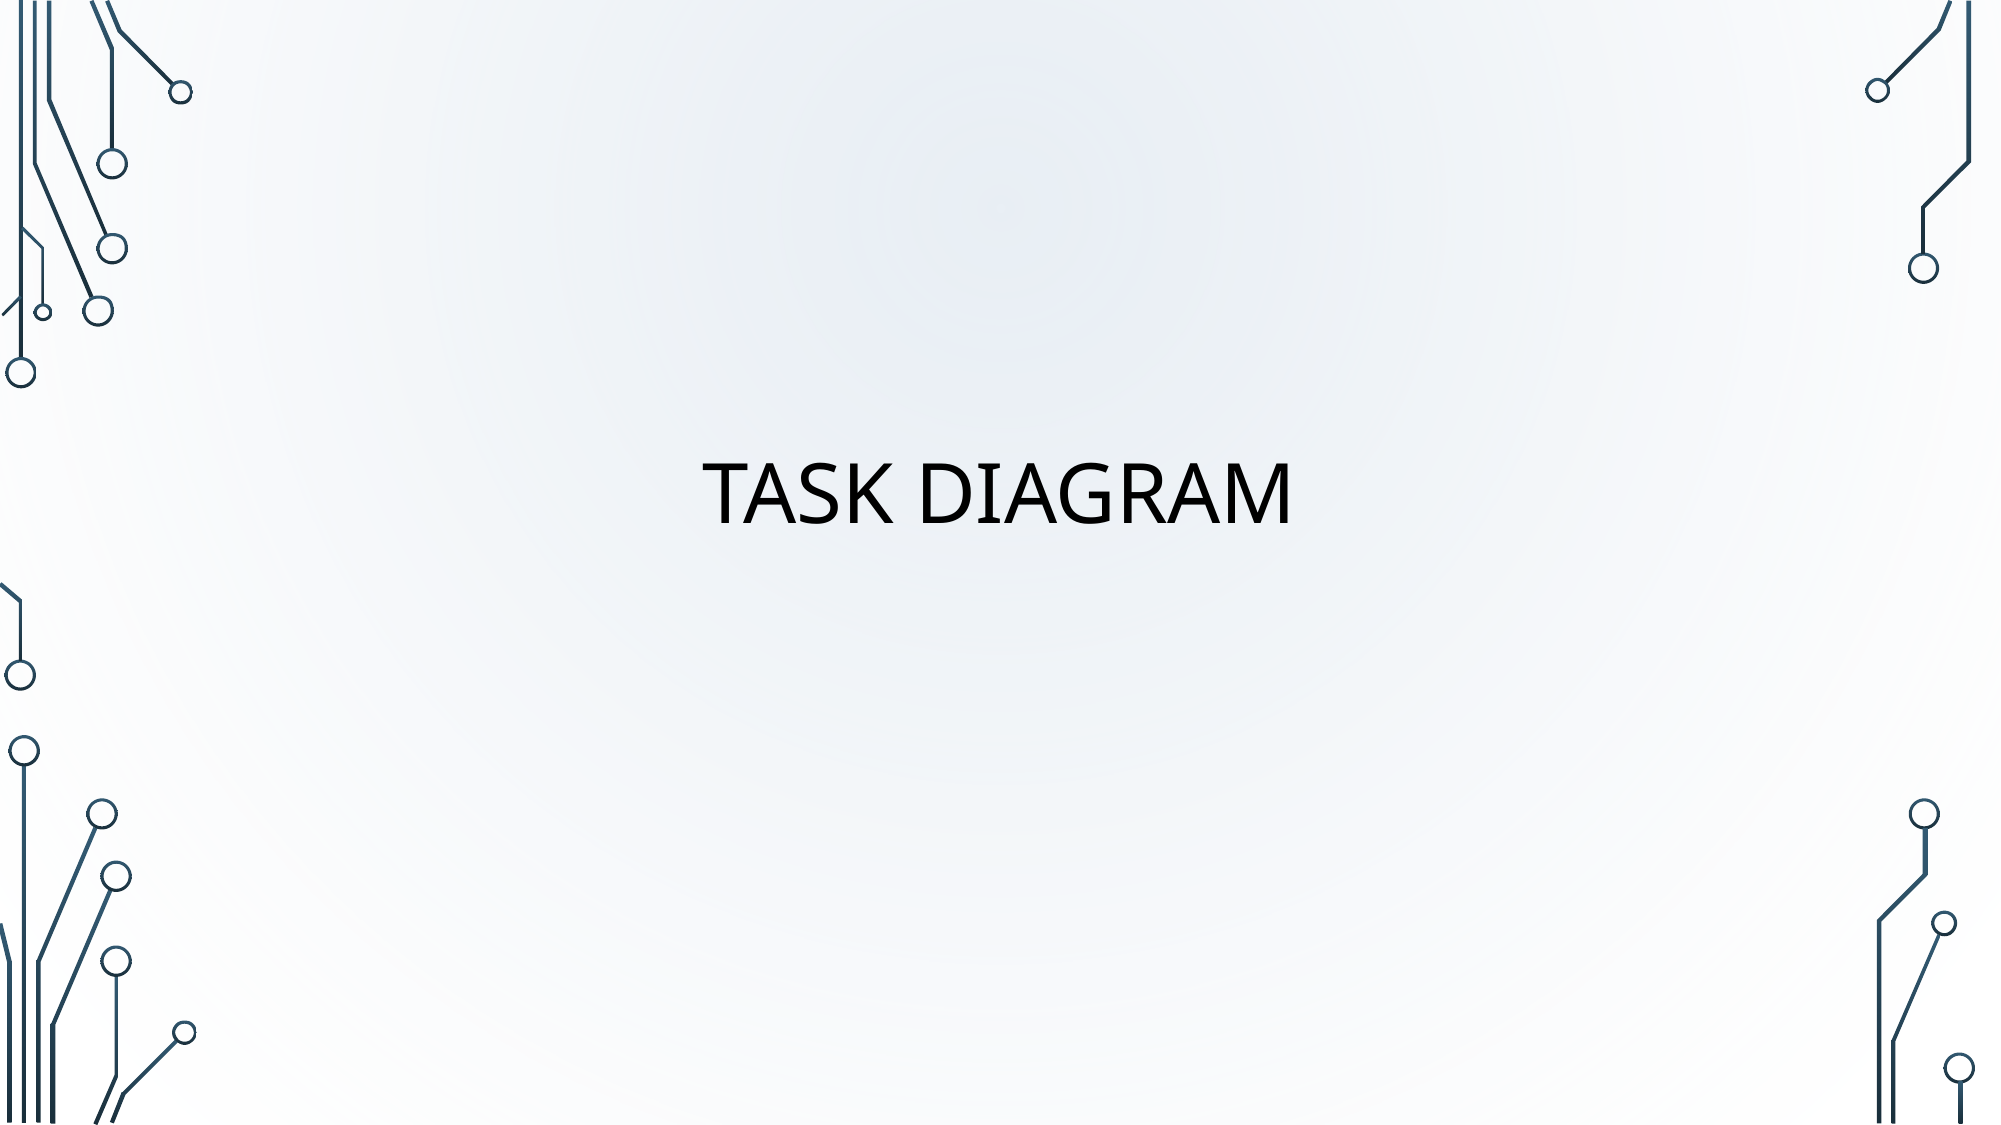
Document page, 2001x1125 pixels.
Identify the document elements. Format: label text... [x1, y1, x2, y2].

title Task diagram [187, 375, 1813, 619]
